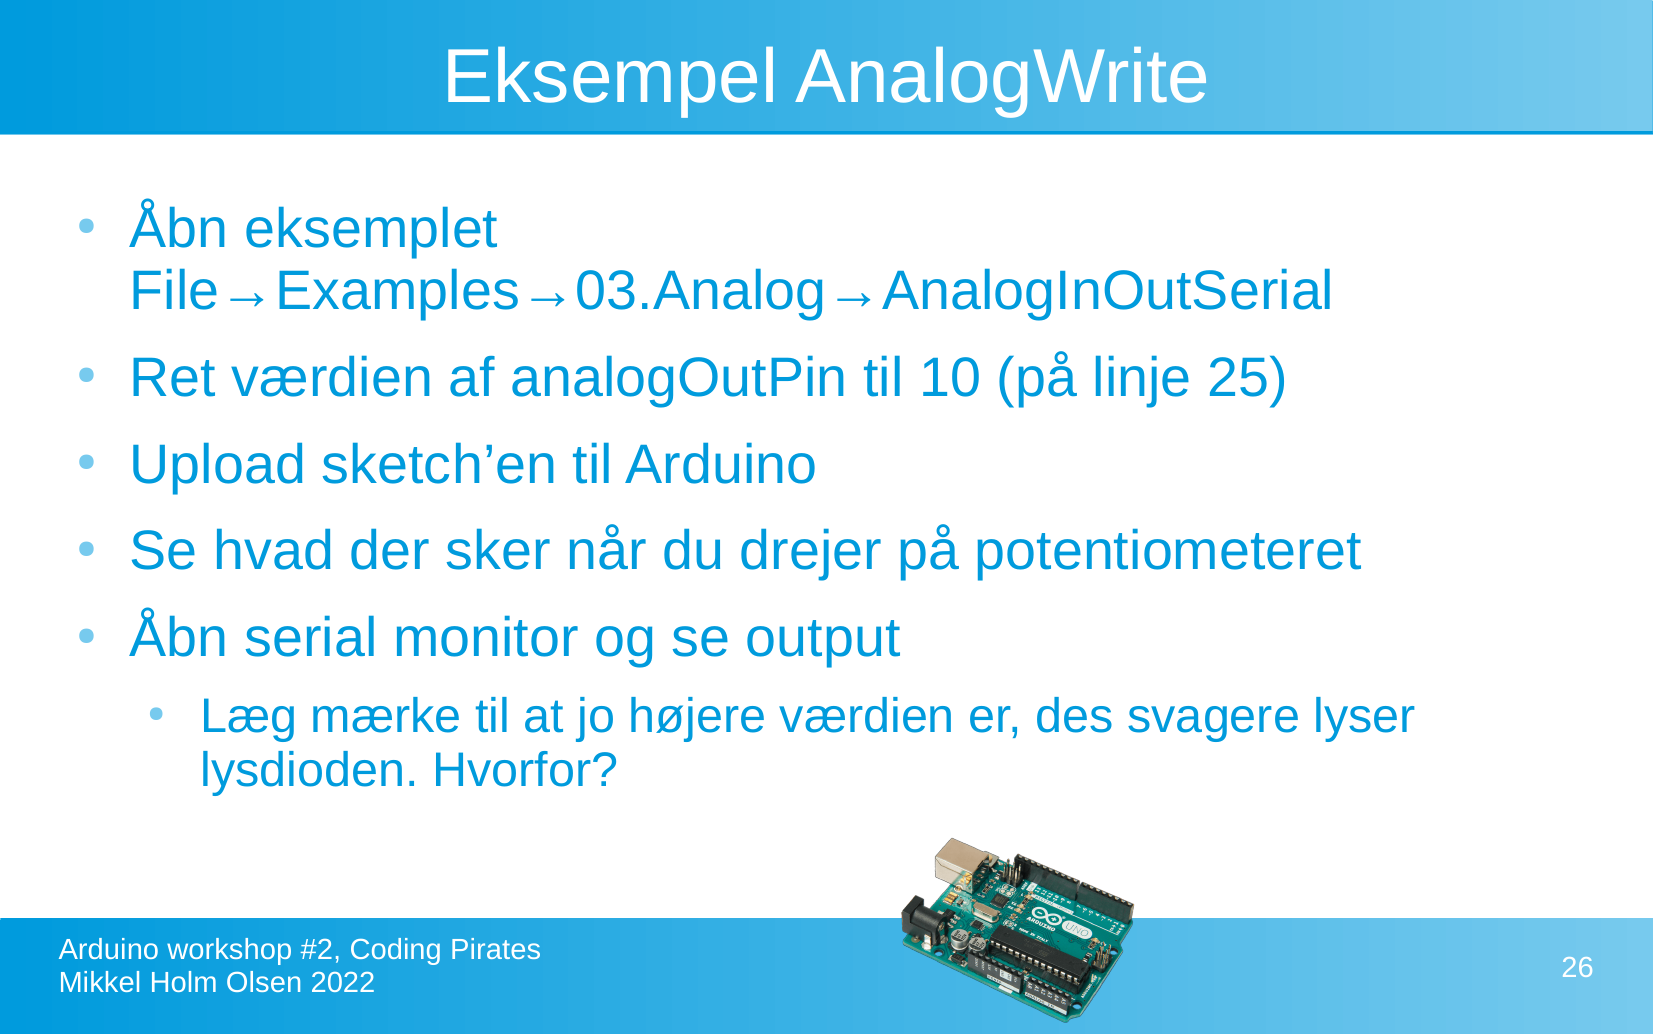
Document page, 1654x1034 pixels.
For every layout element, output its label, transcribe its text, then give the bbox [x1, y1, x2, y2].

picture [900, 854, 1138, 1024]
title Eksempel AnalogWrite [58, 32, 1594, 120]
list Åbn eksemplet File→Examples→03.Analog→AnalogInOutSerial Ret værdien af analogOutPin til 10 (på linje 25) Upload sketch’en til Arduino Se hvad der sker når du drejer på potentiometeret Åbn serial monitor og se output Læg mærke til at jo højere værdien er, des svagere lyser lysdioden. Hvorfor? [58, 196, 1594, 854]
